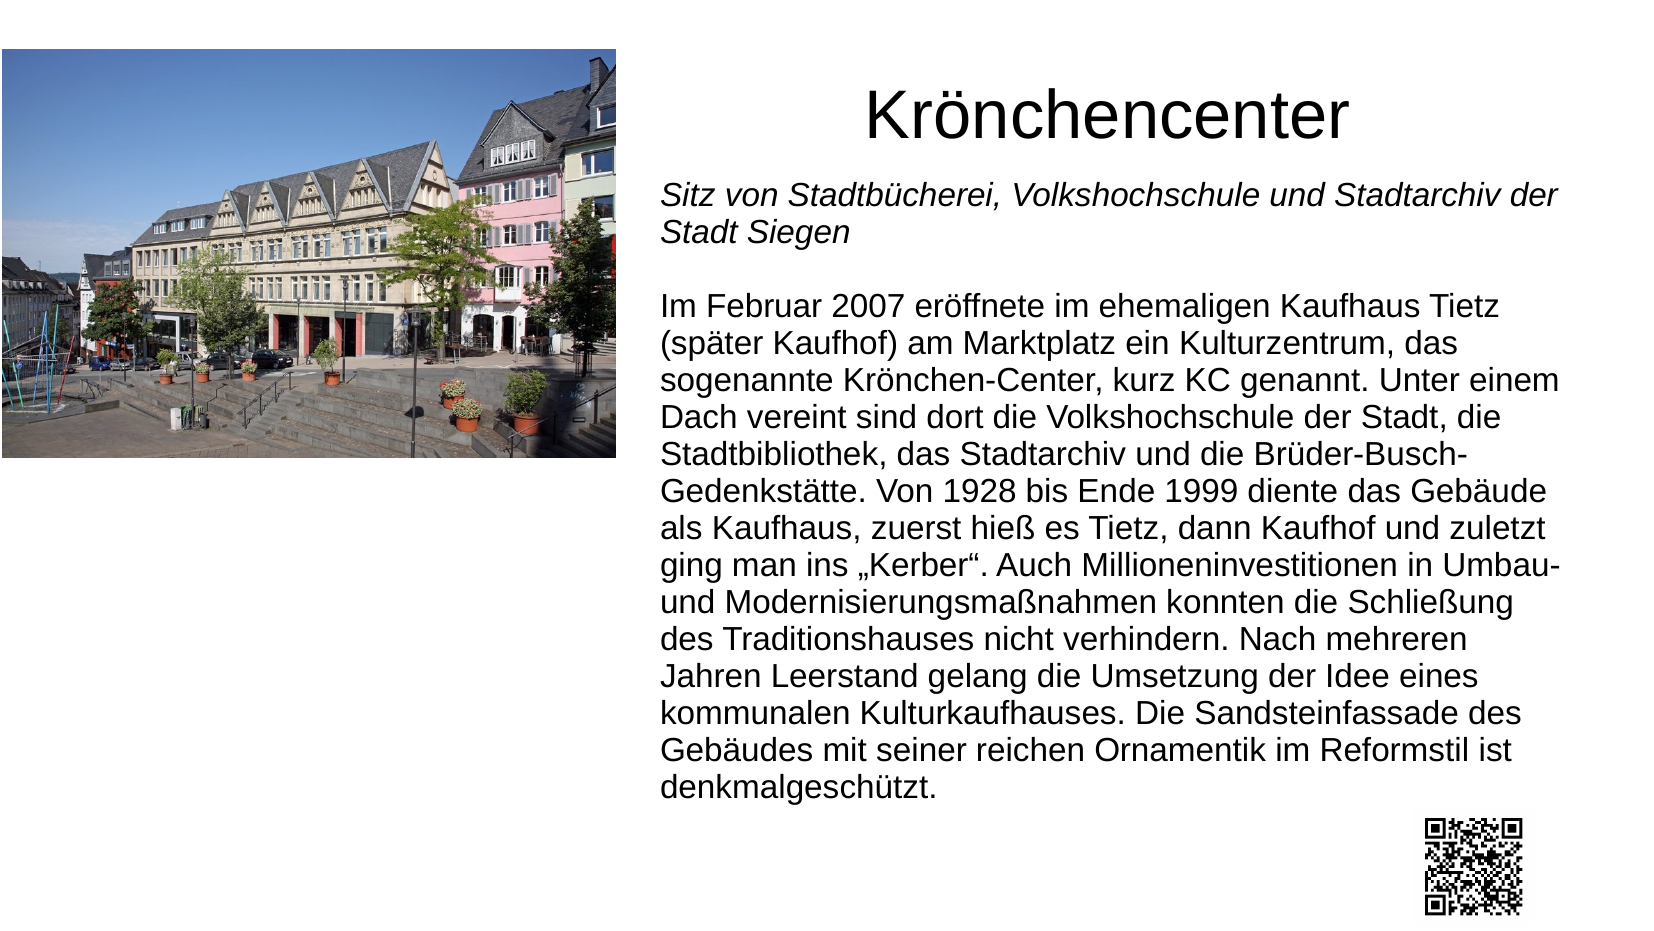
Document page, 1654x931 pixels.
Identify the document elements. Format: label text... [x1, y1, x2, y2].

picture [1413, 806, 1534, 927]
picture [2, 49, 616, 458]
title Krönchencenter [645, 37, 1571, 193]
subtitle Sitz von Stadtbücherei, Volkshochschule und Stadtarchiv der Stadt Siegen Im Februar 2007 eröffnete im ehemaligen Kaufhaus Tietz (später Kaufhof) am Marktplatz ein Kulturzentrum, das sogenannte Krönchen-Center, kurz KC genannt. Unter einem Dach vereint sind dort die Volkshochschule der Stadt, die Stadtbibliothek, das Stadtarchiv und die Brüder-Busch-Gedenkstätte. Von 1928 bis Ende 1999 diente das Gebäude als Kaufhaus, zuerst hieß es Tietz, dann Kaufhof und zuletzt ging man ins „Kerber“. Auch Millioneninvestitionen in Umbau- und Modernisierungsmaßnahmen konnten die Schließung des Traditionshauses nicht verhindern. Nach mehreren Jahren Leerstand gelang die Umsetzung der Idee eines kommunalen Kulturkaufhauses. Die Sandsteinfassade des Gebäudes mit seiner reichen Ornamentik im Reformstil ist denkmalgeschützt. [660, 176, 1571, 806]
